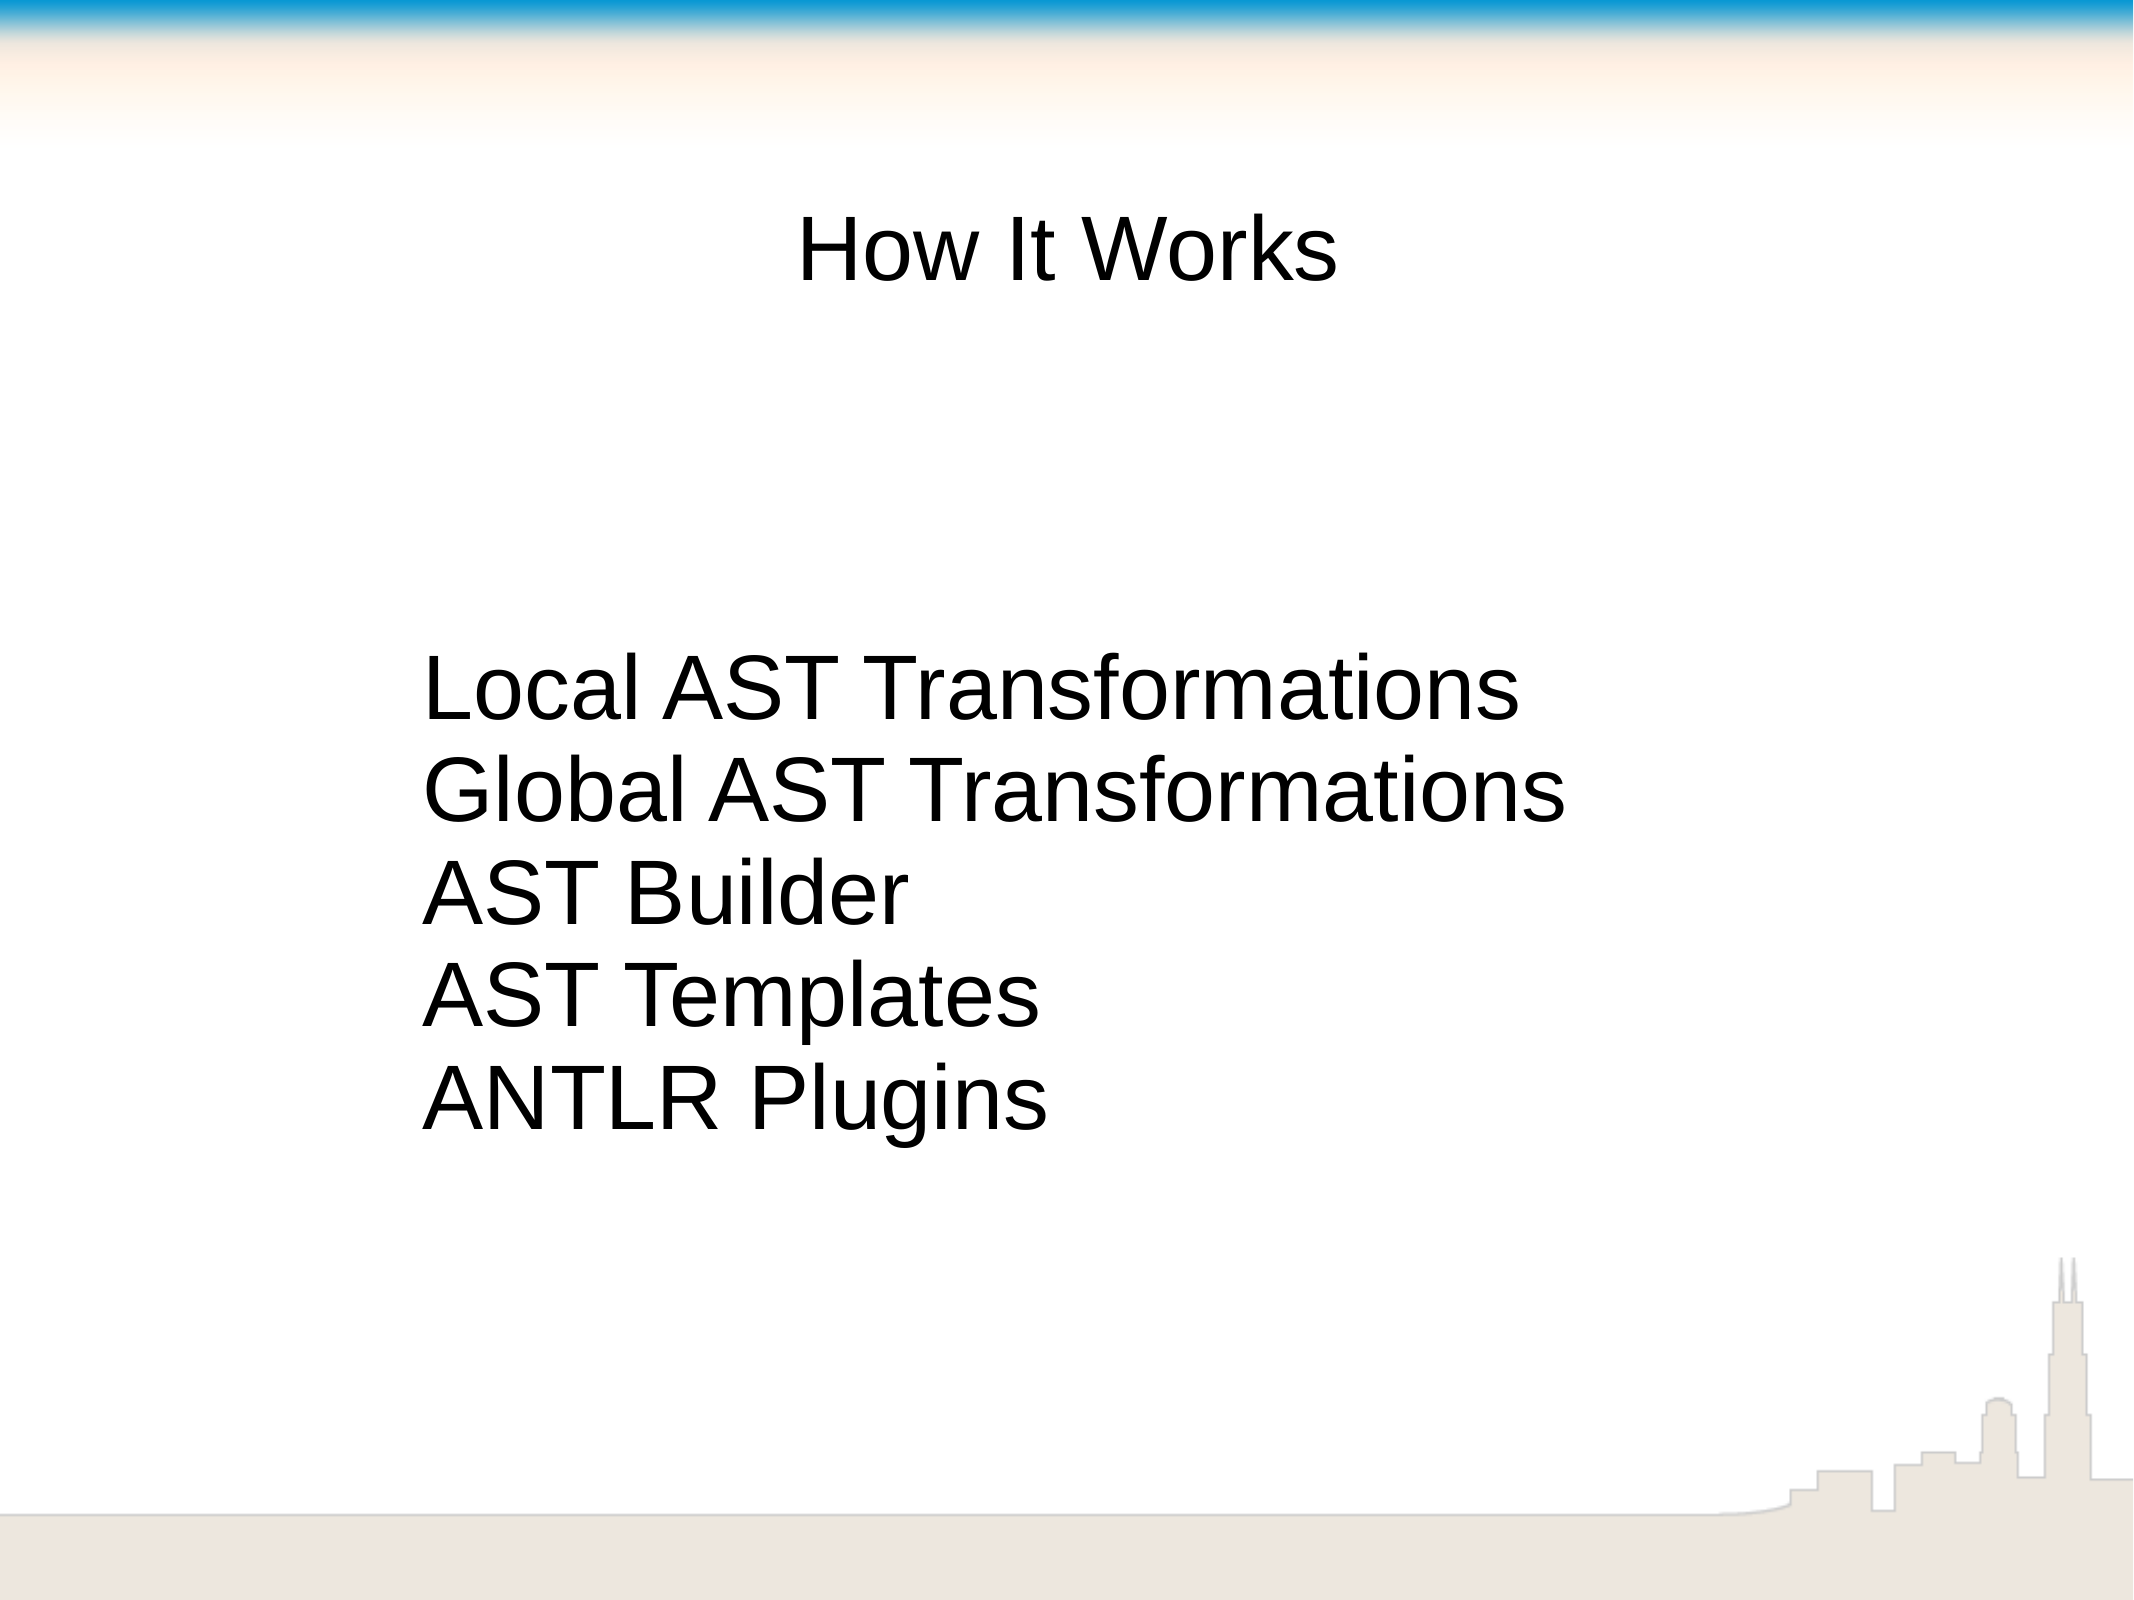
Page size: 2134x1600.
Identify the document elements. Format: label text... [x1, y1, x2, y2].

subtitle Local AST Transformations Global AST Transformations AST Builder AST Templates ANTLR Plugins [422, 371, 1711, 1414]
title How It Works [62, 197, 2075, 301]
picture [0, 4, 2134, 1600]
